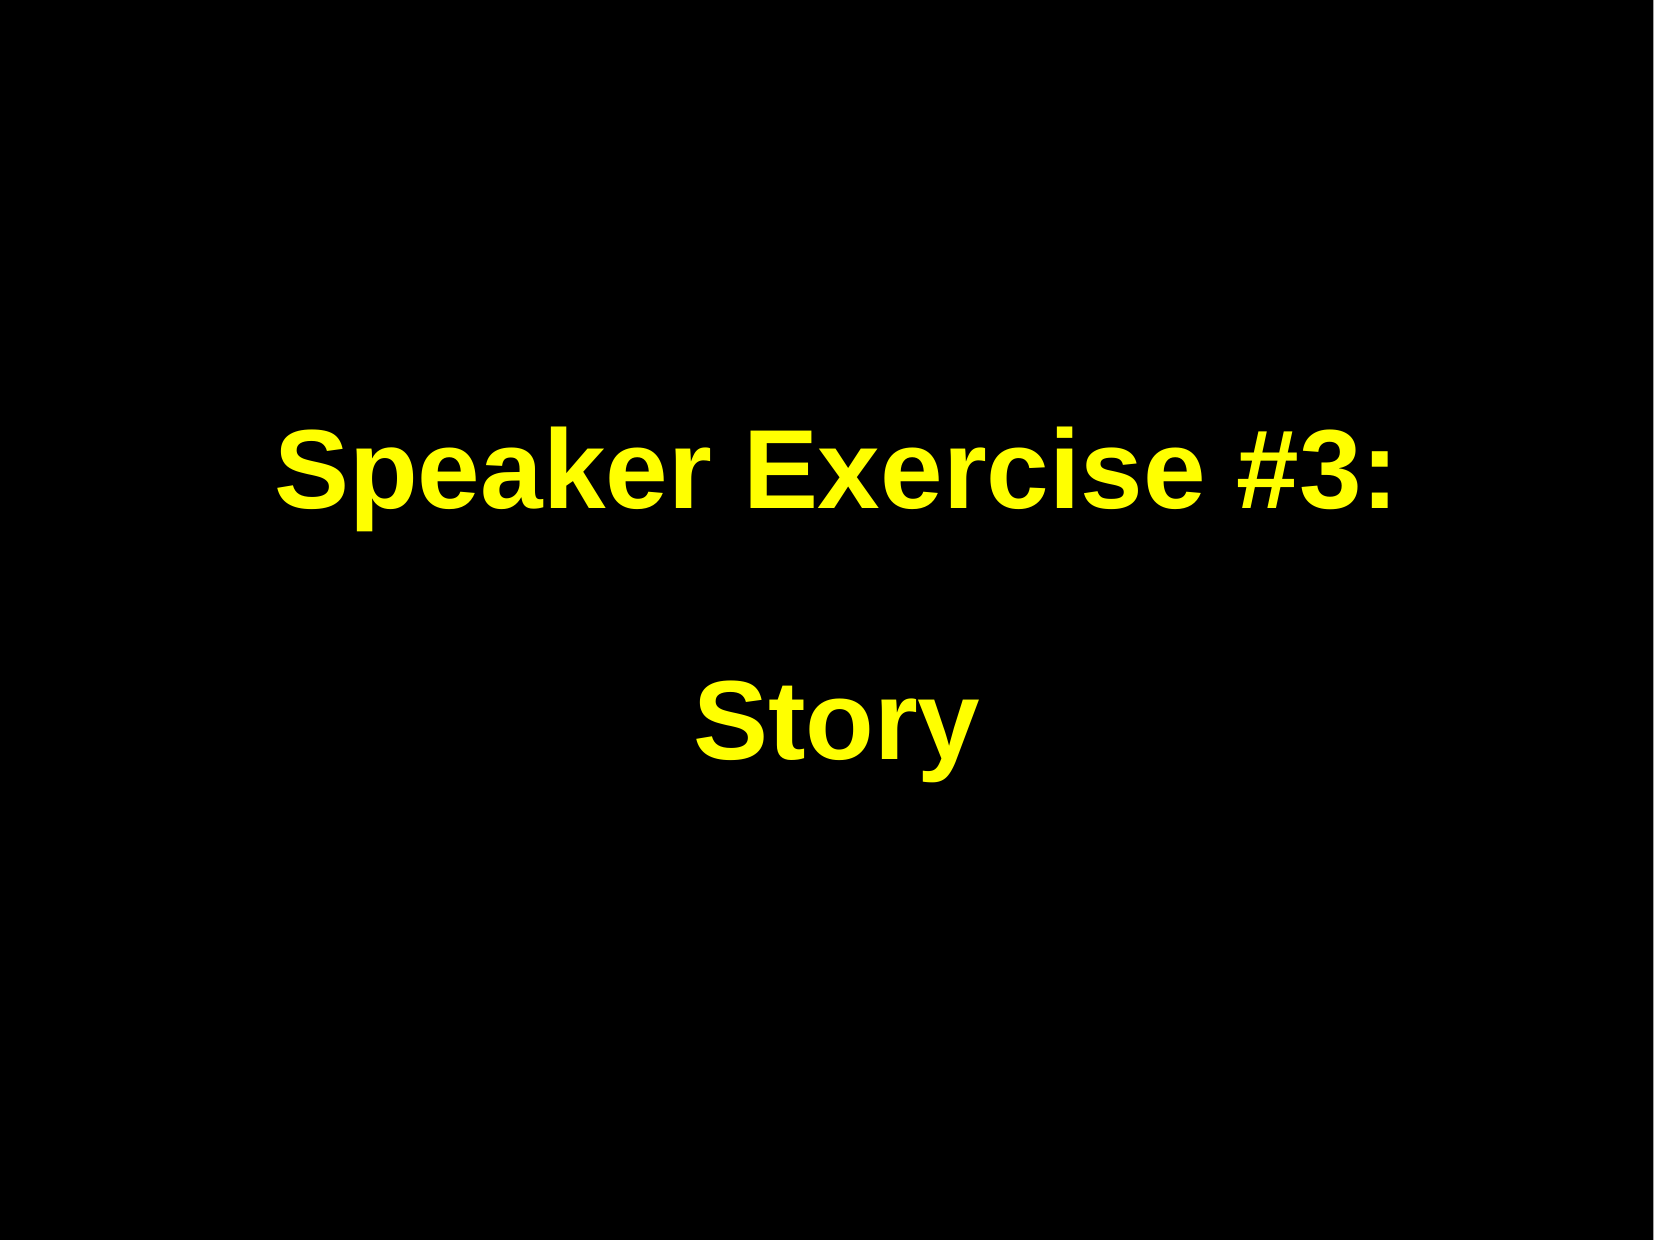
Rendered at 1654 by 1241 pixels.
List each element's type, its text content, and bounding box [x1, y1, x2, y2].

title Speaker Exercise #3: Story [92, 406, 1581, 783]
